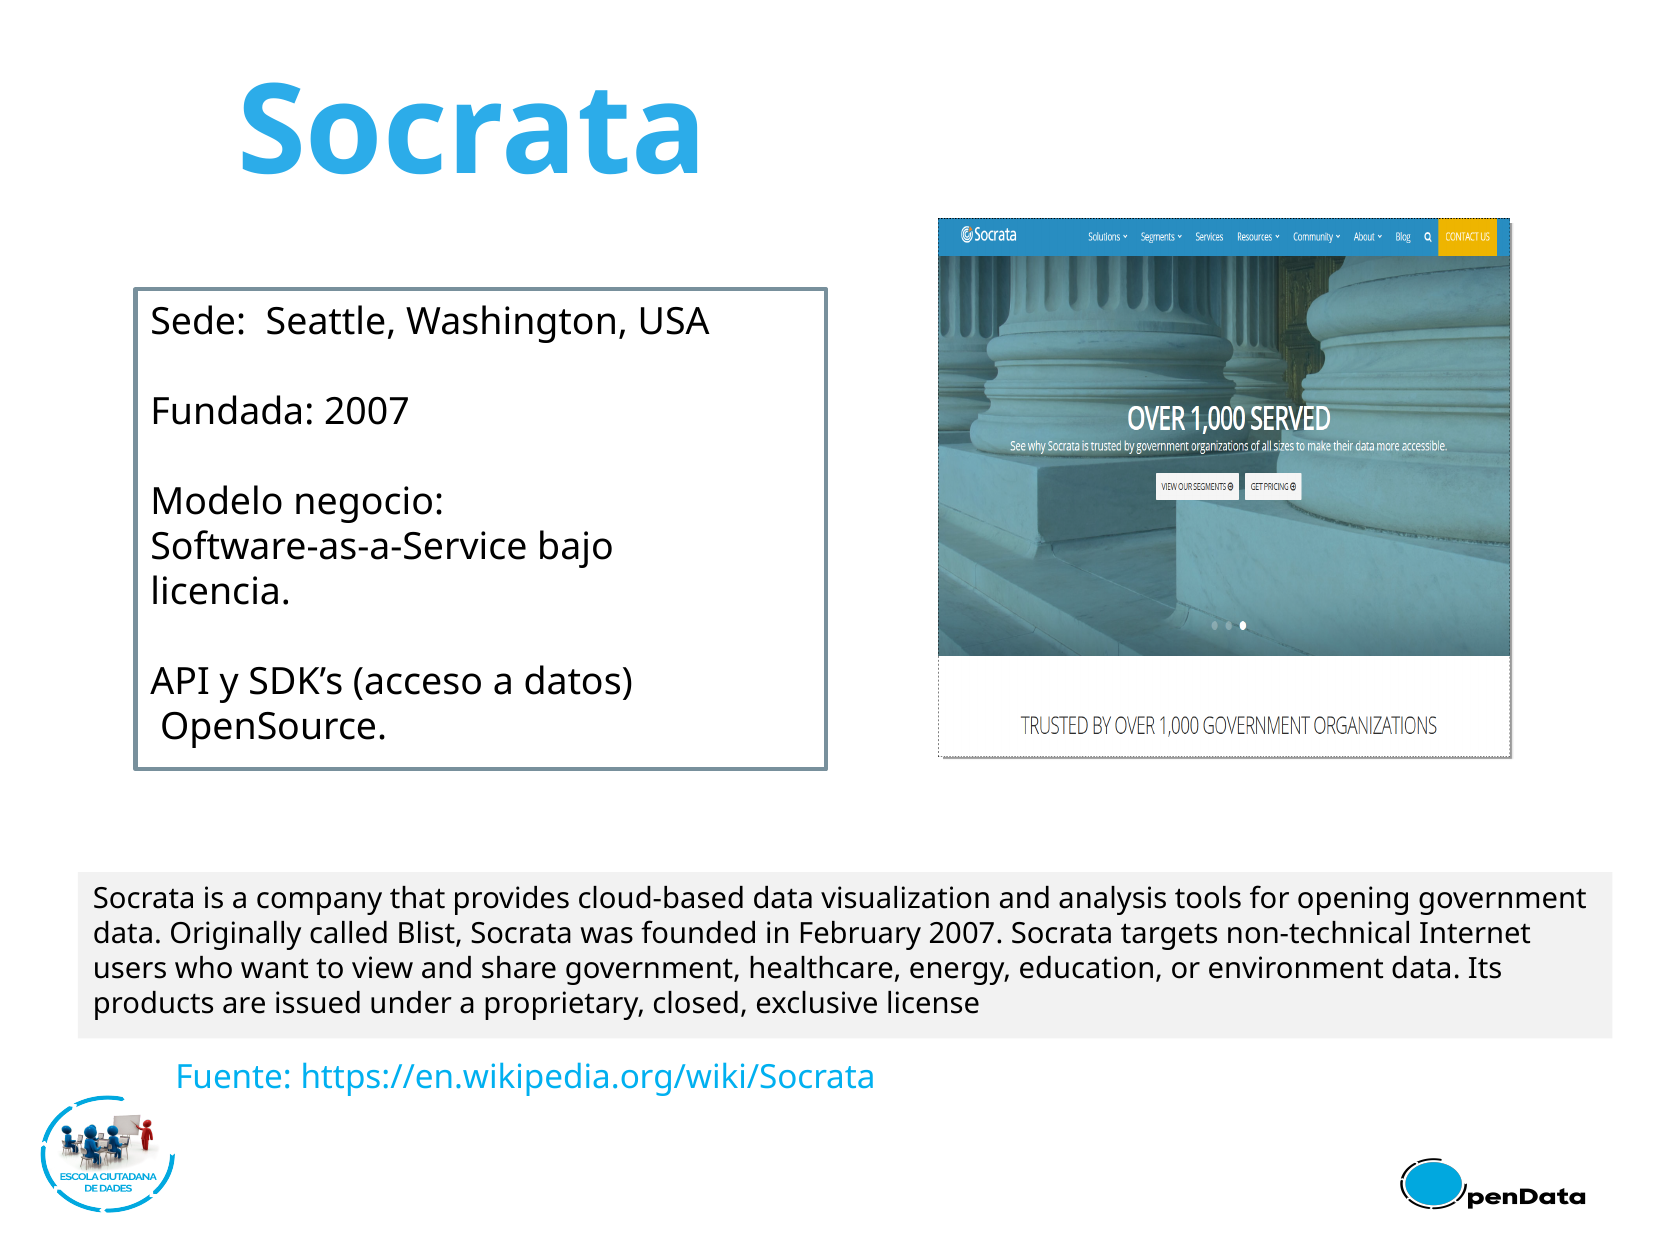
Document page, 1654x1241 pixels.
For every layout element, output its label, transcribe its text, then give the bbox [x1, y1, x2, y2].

text_box Sede: Seattle, Washington, USA Fundada: 2007 Modelo negocio: Software-as-a-Service bajo licencia. API y SDK’s (acceso a datos) OpenSource. [135, 289, 827, 770]
text_box Socrata [0, 33, 978, 228]
text_box Socrata is a company that provides cloud-based data visualization and analysis tools for opening government data. Originally called Blist, Socrata was founded in February 2007. Socrata targets non-technical Internet users who want to view and share government, healthcare, energy, education, or environment data. Its products are issued under a proprietary, closed, exclusive license [77, 872, 1613, 1039]
picture [1395, 1154, 1600, 1216]
text_box Fuente: https://en.wikipedia.org/wiki/Socrata [160, 1047, 909, 1076]
picture [17, 1075, 198, 1233]
picture [938, 218, 1510, 757]
